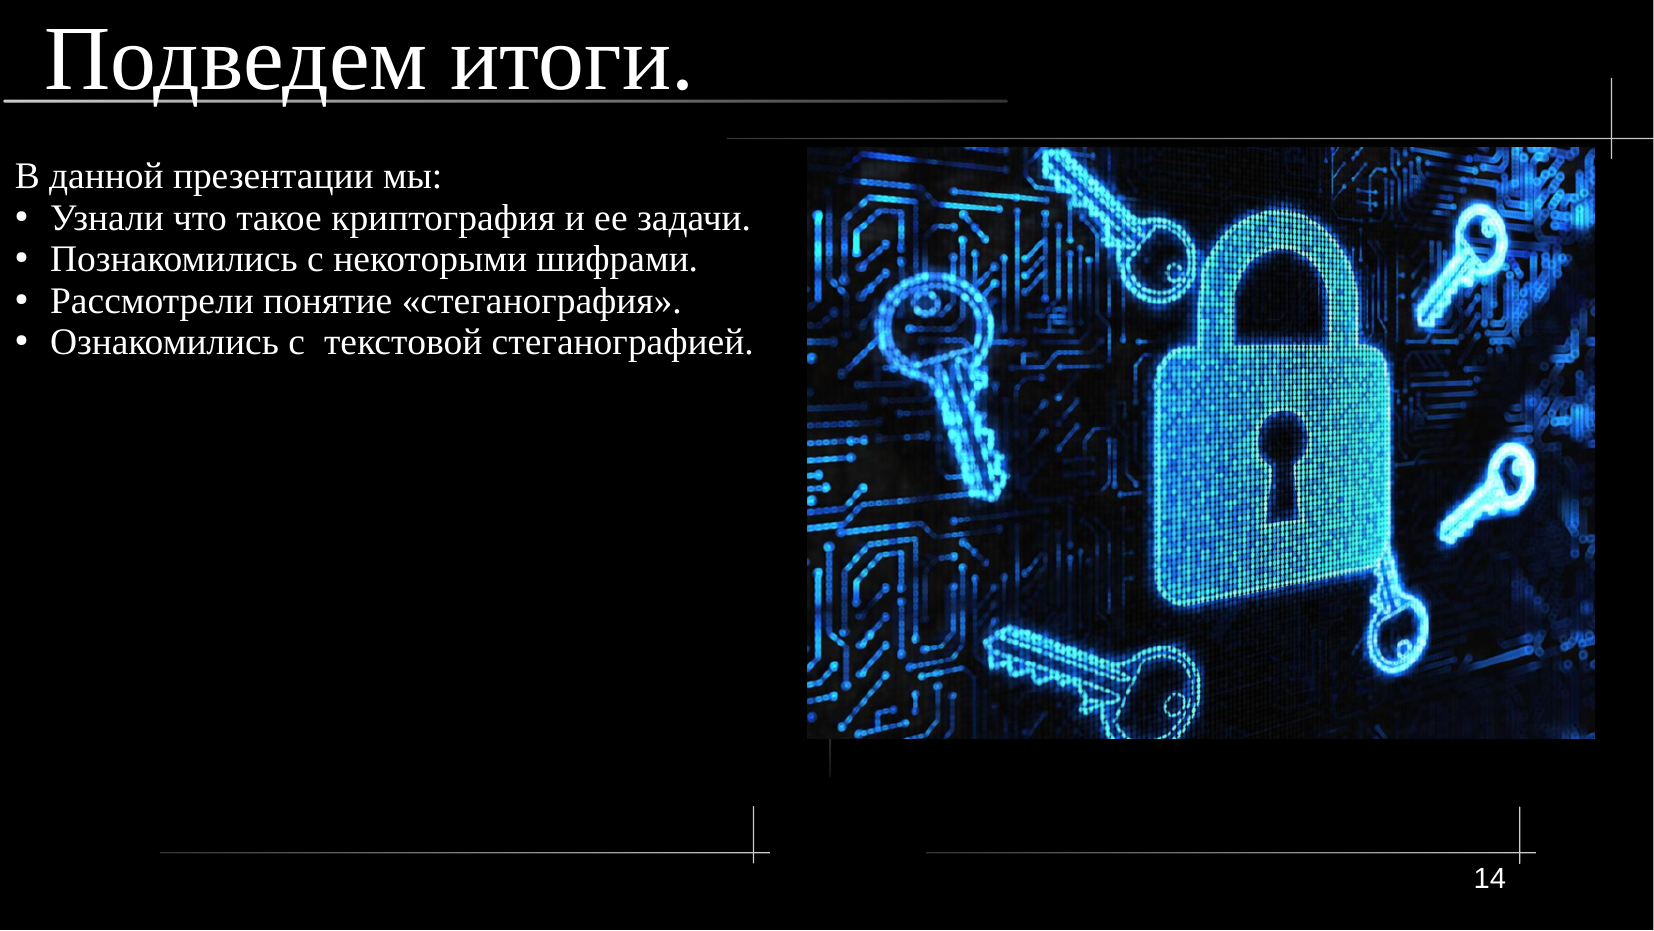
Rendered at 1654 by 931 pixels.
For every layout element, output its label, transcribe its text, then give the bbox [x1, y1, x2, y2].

text_box В данной презентации мы: Узнали что такое криптография и ее задачи. Познакомились с некоторыми шифрами. Рассмотрели понятие «стеганография». Ознакомились с текстовой стеганографией. [0, 147, 798, 625]
picture [807, 147, 1595, 739]
text_box Подведем итоги. [29, 0, 1211, 117]
